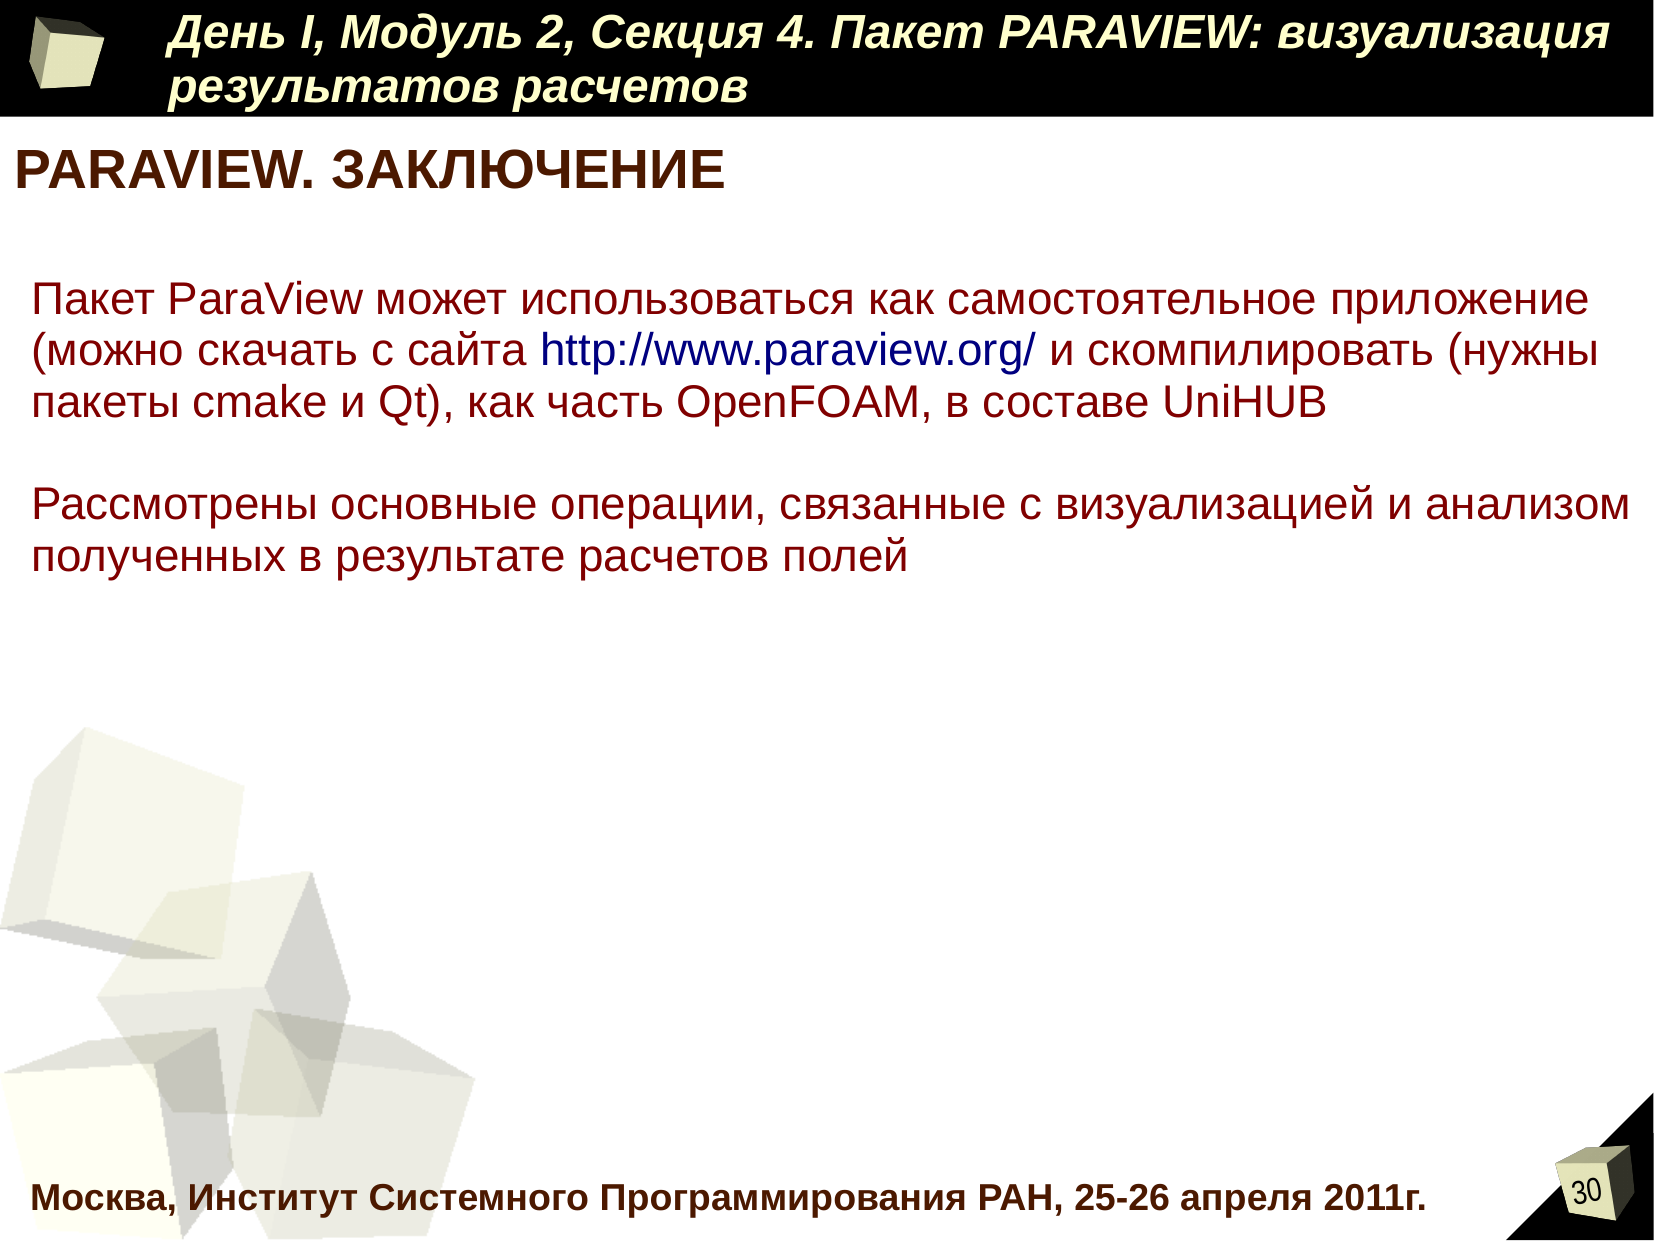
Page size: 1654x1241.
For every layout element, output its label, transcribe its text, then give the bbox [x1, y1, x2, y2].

picture [464, 1193, 472, 1198]
text_box Пакет ParaView может использоваться как самостоятельное приложение (можно скачать с сайта http://www.paraview.org/ и скомпилировать (нужны пакеты cmake и Qt), как часть OpenFOAM, в составе UniHUB Рассмотрены основные операции, связанные с визуализацией и анализом полученных в результате расчетов полей [16, 265, 1654, 709]
text_box PARAVIEW. ЗАКЛЮЧЕНИЕ [0, 131, 1654, 212]
picture [0, 726, 477, 1241]
